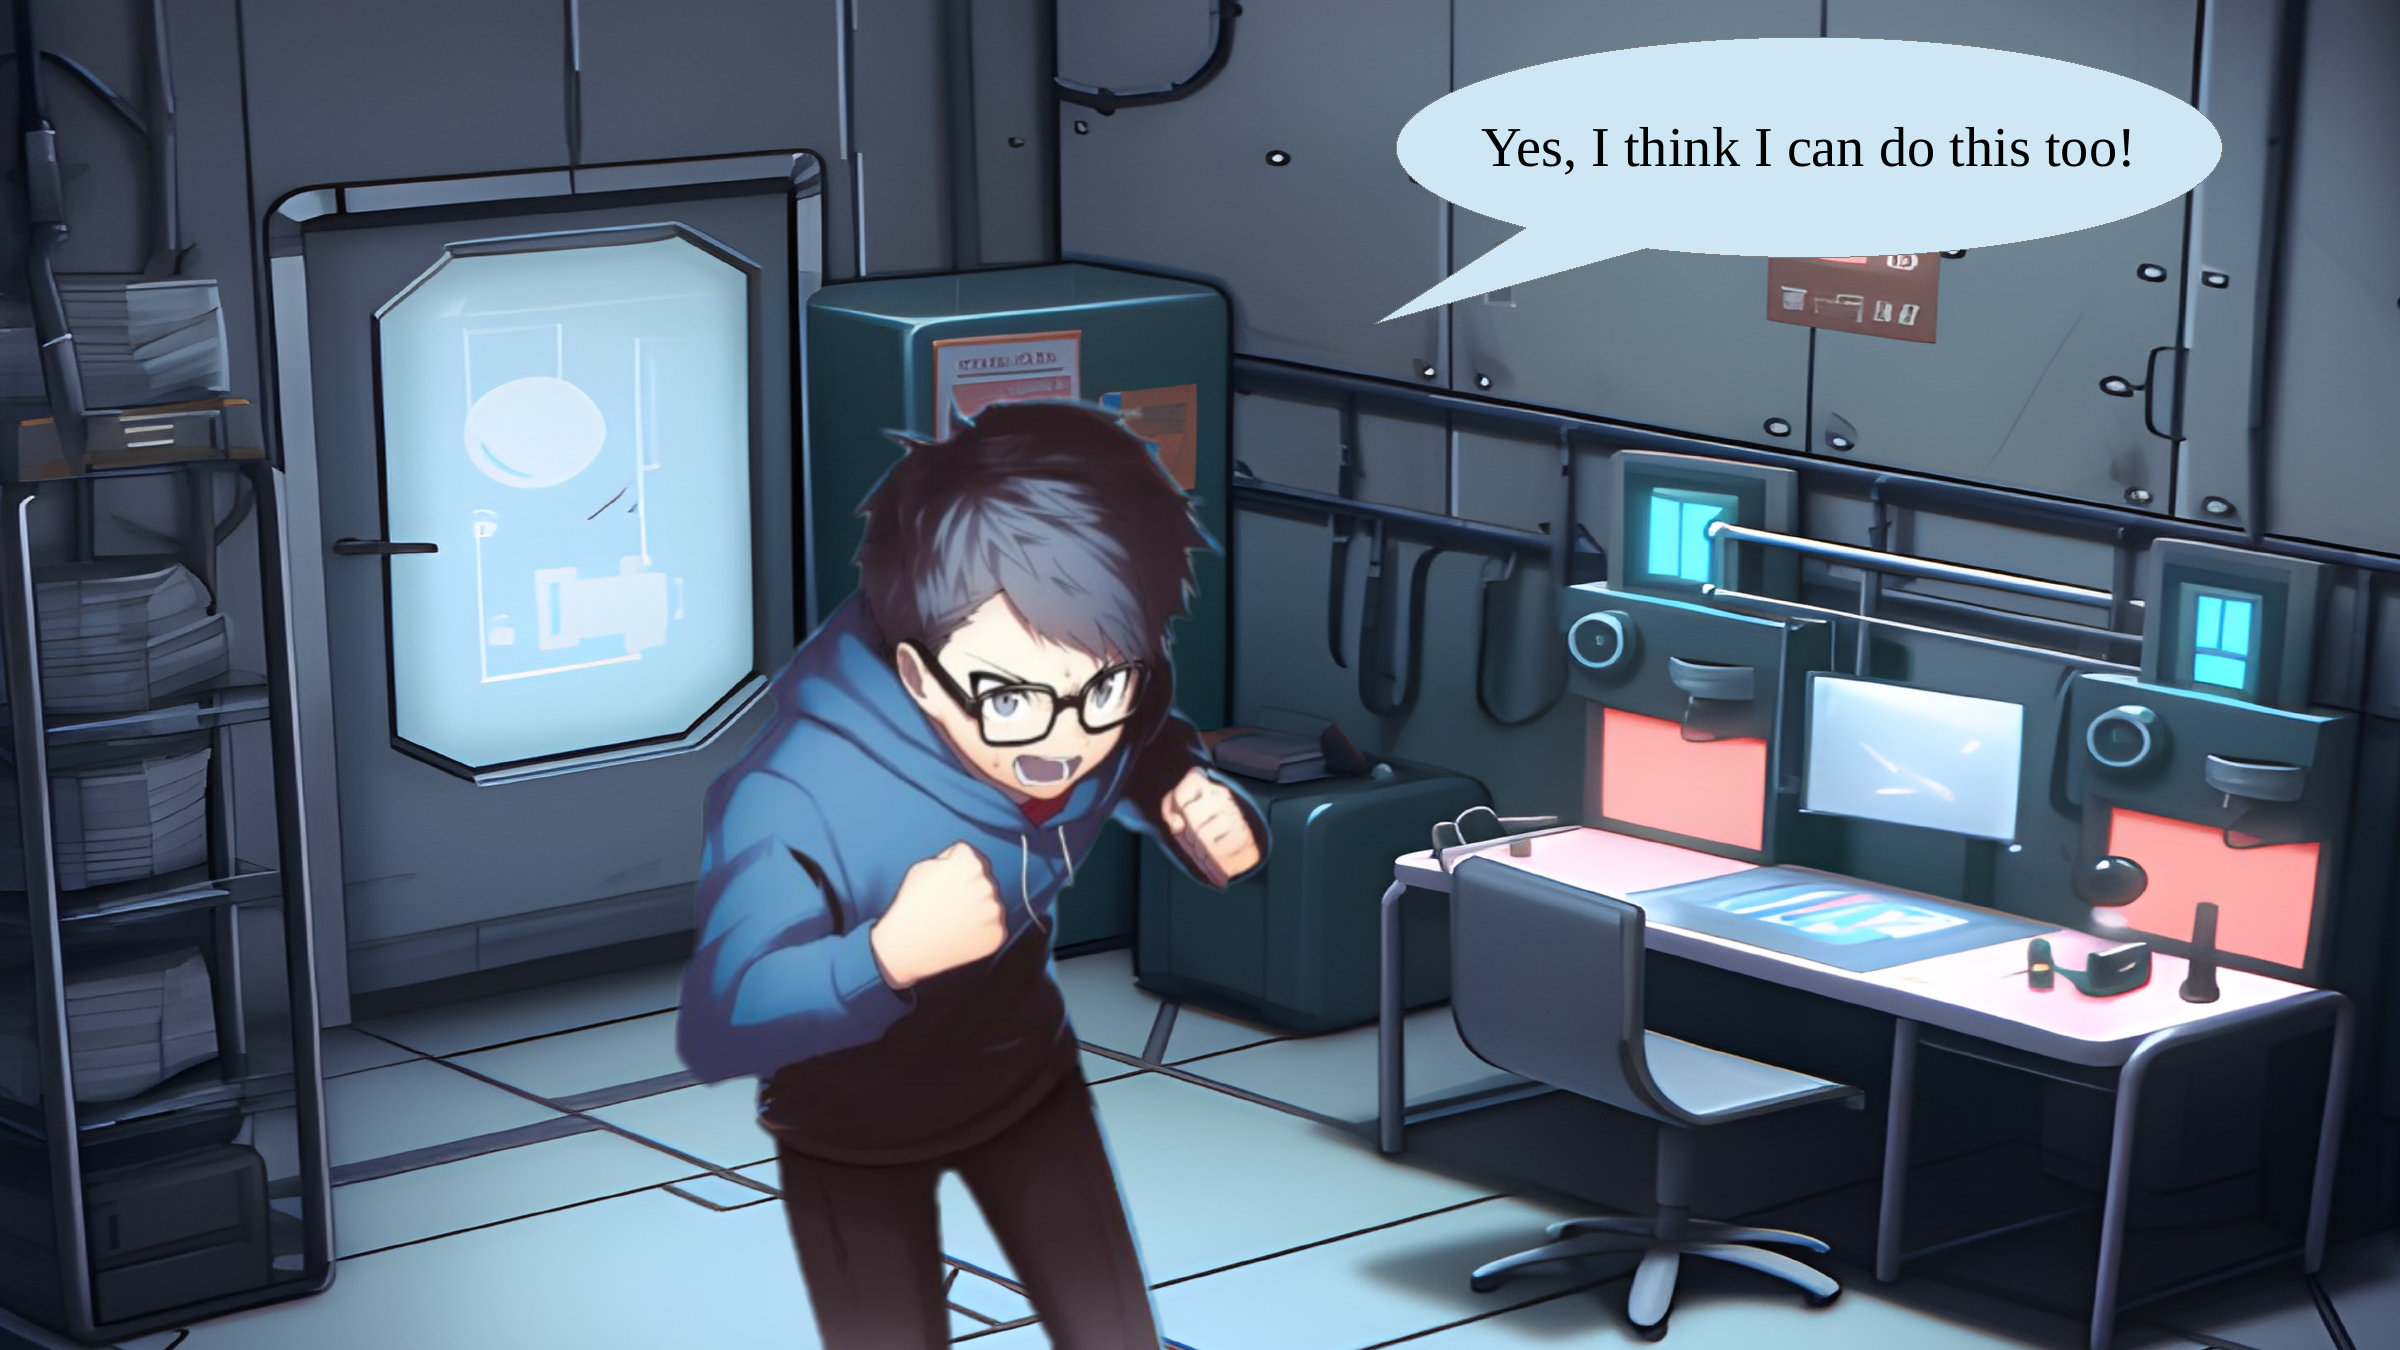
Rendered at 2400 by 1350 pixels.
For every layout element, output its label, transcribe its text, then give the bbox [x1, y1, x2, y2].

picture [0, 0, 2400, 1350]
text_box Yes, I think I can do this too! [1374, 37, 2223, 324]
